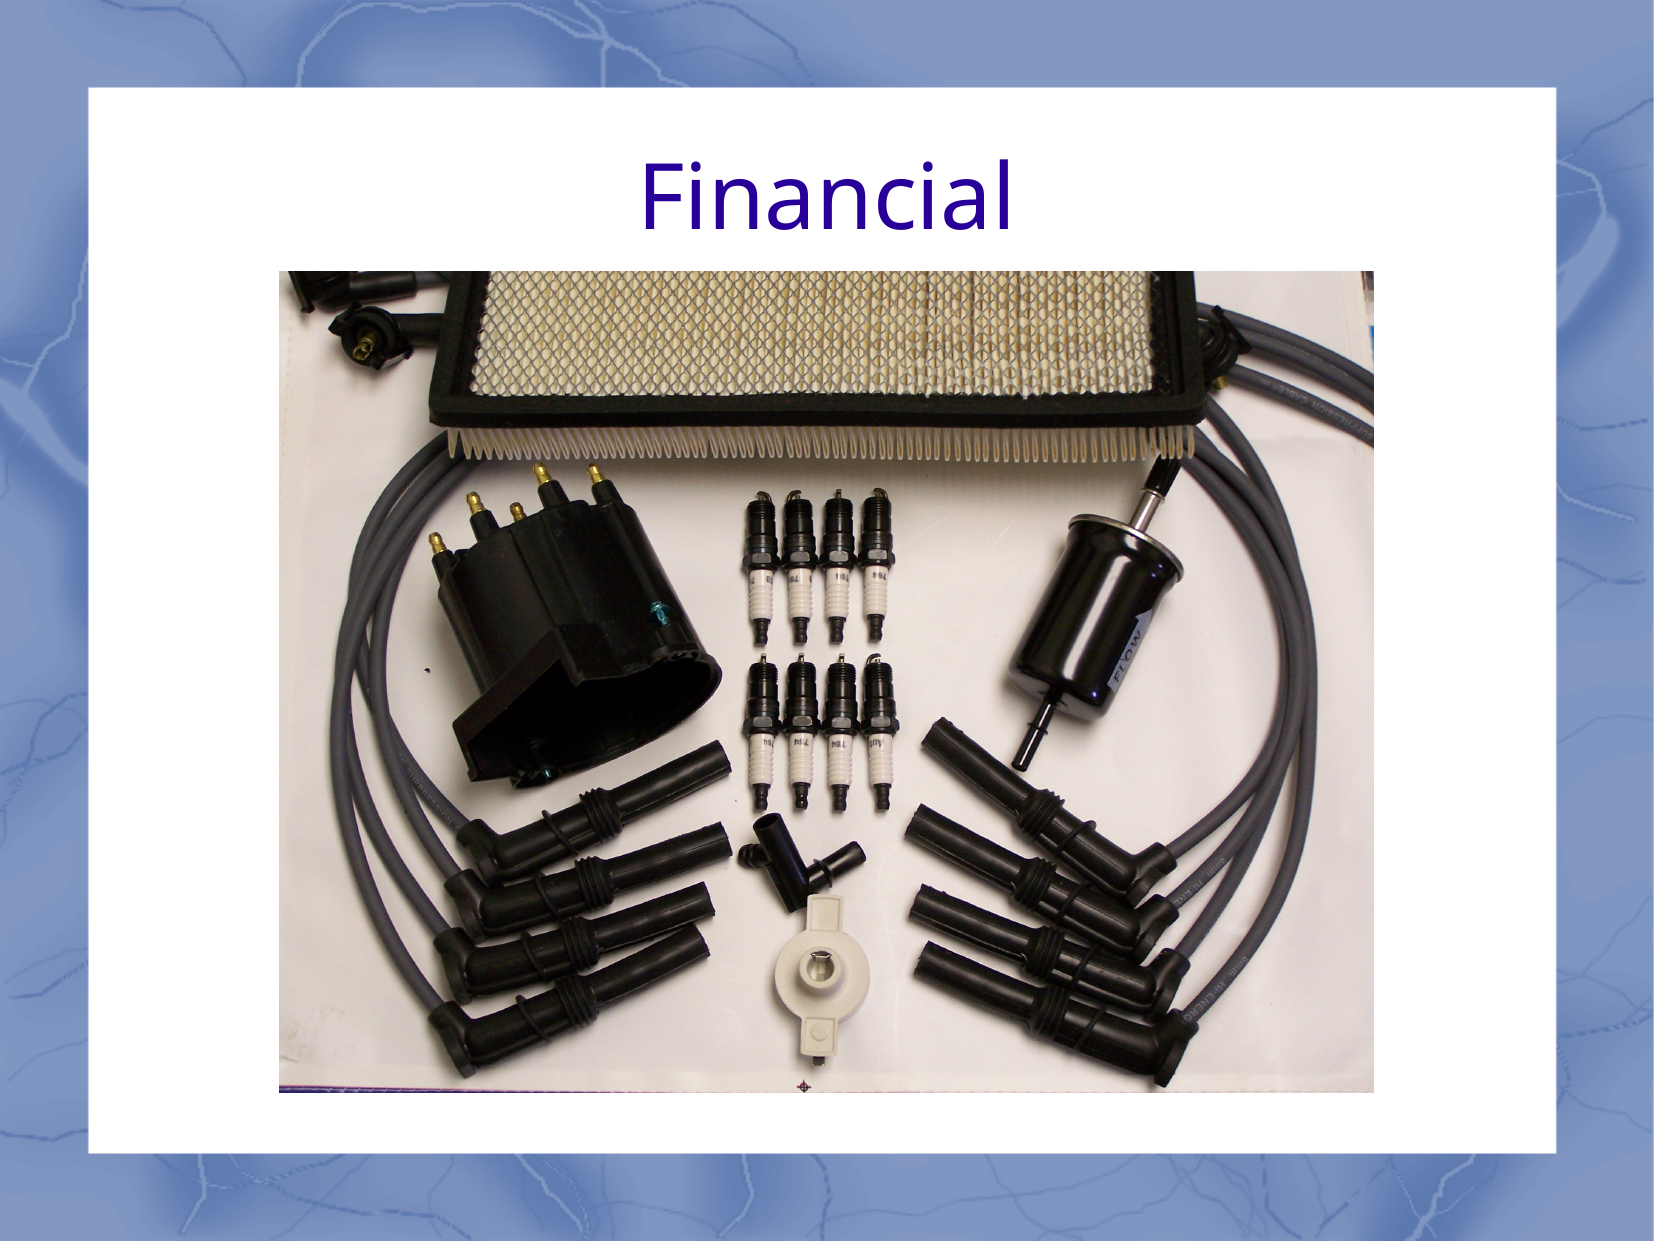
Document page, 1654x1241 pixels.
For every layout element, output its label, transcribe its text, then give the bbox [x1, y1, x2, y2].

list [147, 325, 1506, 1130]
title Financial [118, 90, 1536, 298]
picture [0, 0, 1654, 1241]
